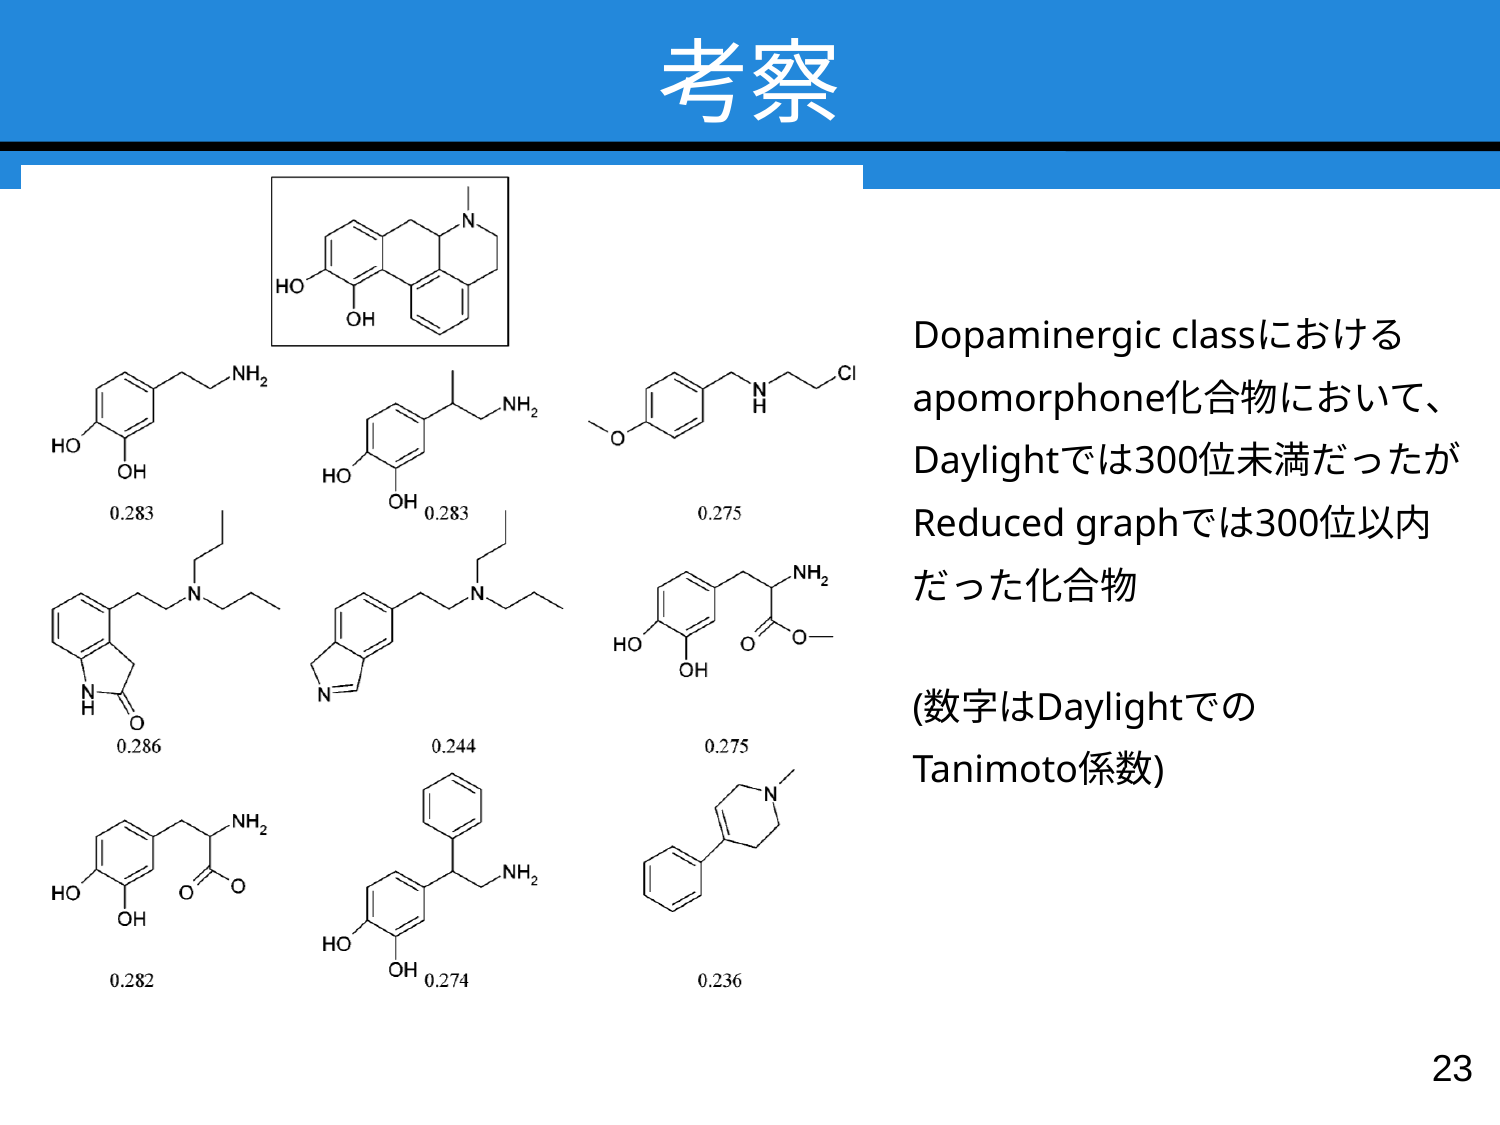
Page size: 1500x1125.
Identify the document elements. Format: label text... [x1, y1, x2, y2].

picture [21, 165, 863, 1004]
text_box Dopaminergic classにおける apomorphone化合物において、 Daylightでは300位未満だったが Reduced graphでは300位以内 だった化合物 (数字はDaylightでの Tanimoto係数) [897, 289, 1490, 644]
title 考察 [75, 29, 1425, 122]
